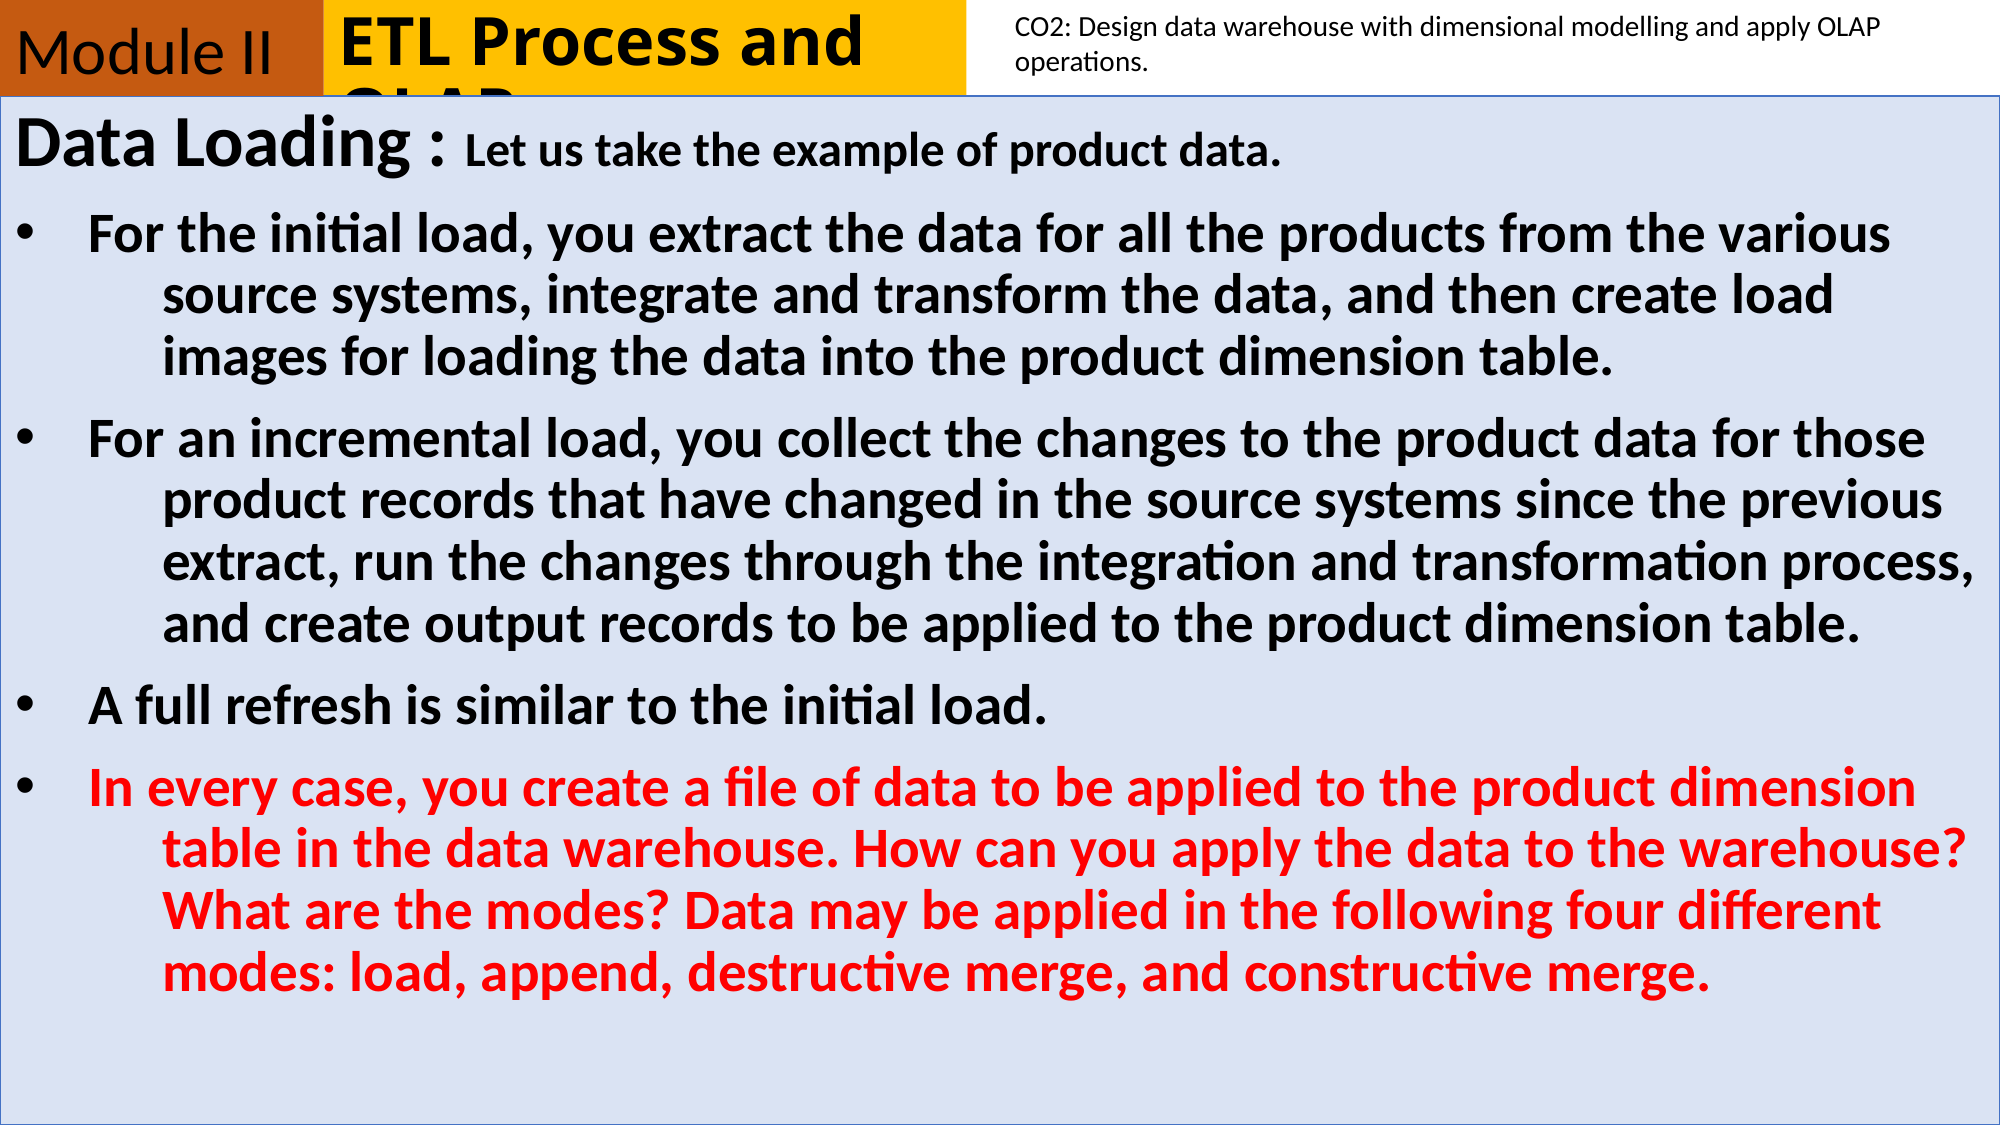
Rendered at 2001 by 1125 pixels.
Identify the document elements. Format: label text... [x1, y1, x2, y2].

title ETL Process and OLAP: [324, 0, 967, 95]
text_box CO2: Design data warehouse with dimensional modelling and apply OLAP operations. [999, 0, 2000, 122]
text_box Module II [0, 0, 324, 96]
subtitle Data Loading : Let us take the example of product data. For the initial load, you extract the data for all the products from the various source systems, integrate and transform the data, and then create load images for loading the data into the product dimension table. For an incremental load, you collect the changes to the product data for those product records that have changed in the source systems since the previous extract, run the changes through the integration and transformation process, and create output records to be applied to the product dimension table. A full refresh is similar to the initial load. In every case, you create a file of data to be applied to the product dimension table in the data warehouse. How can you apply the data to the warehouse? What are the modes? Data may be applied in the following four different modes: load, append, destructive merge, and constructive merge. [0, 95, 2000, 1125]
